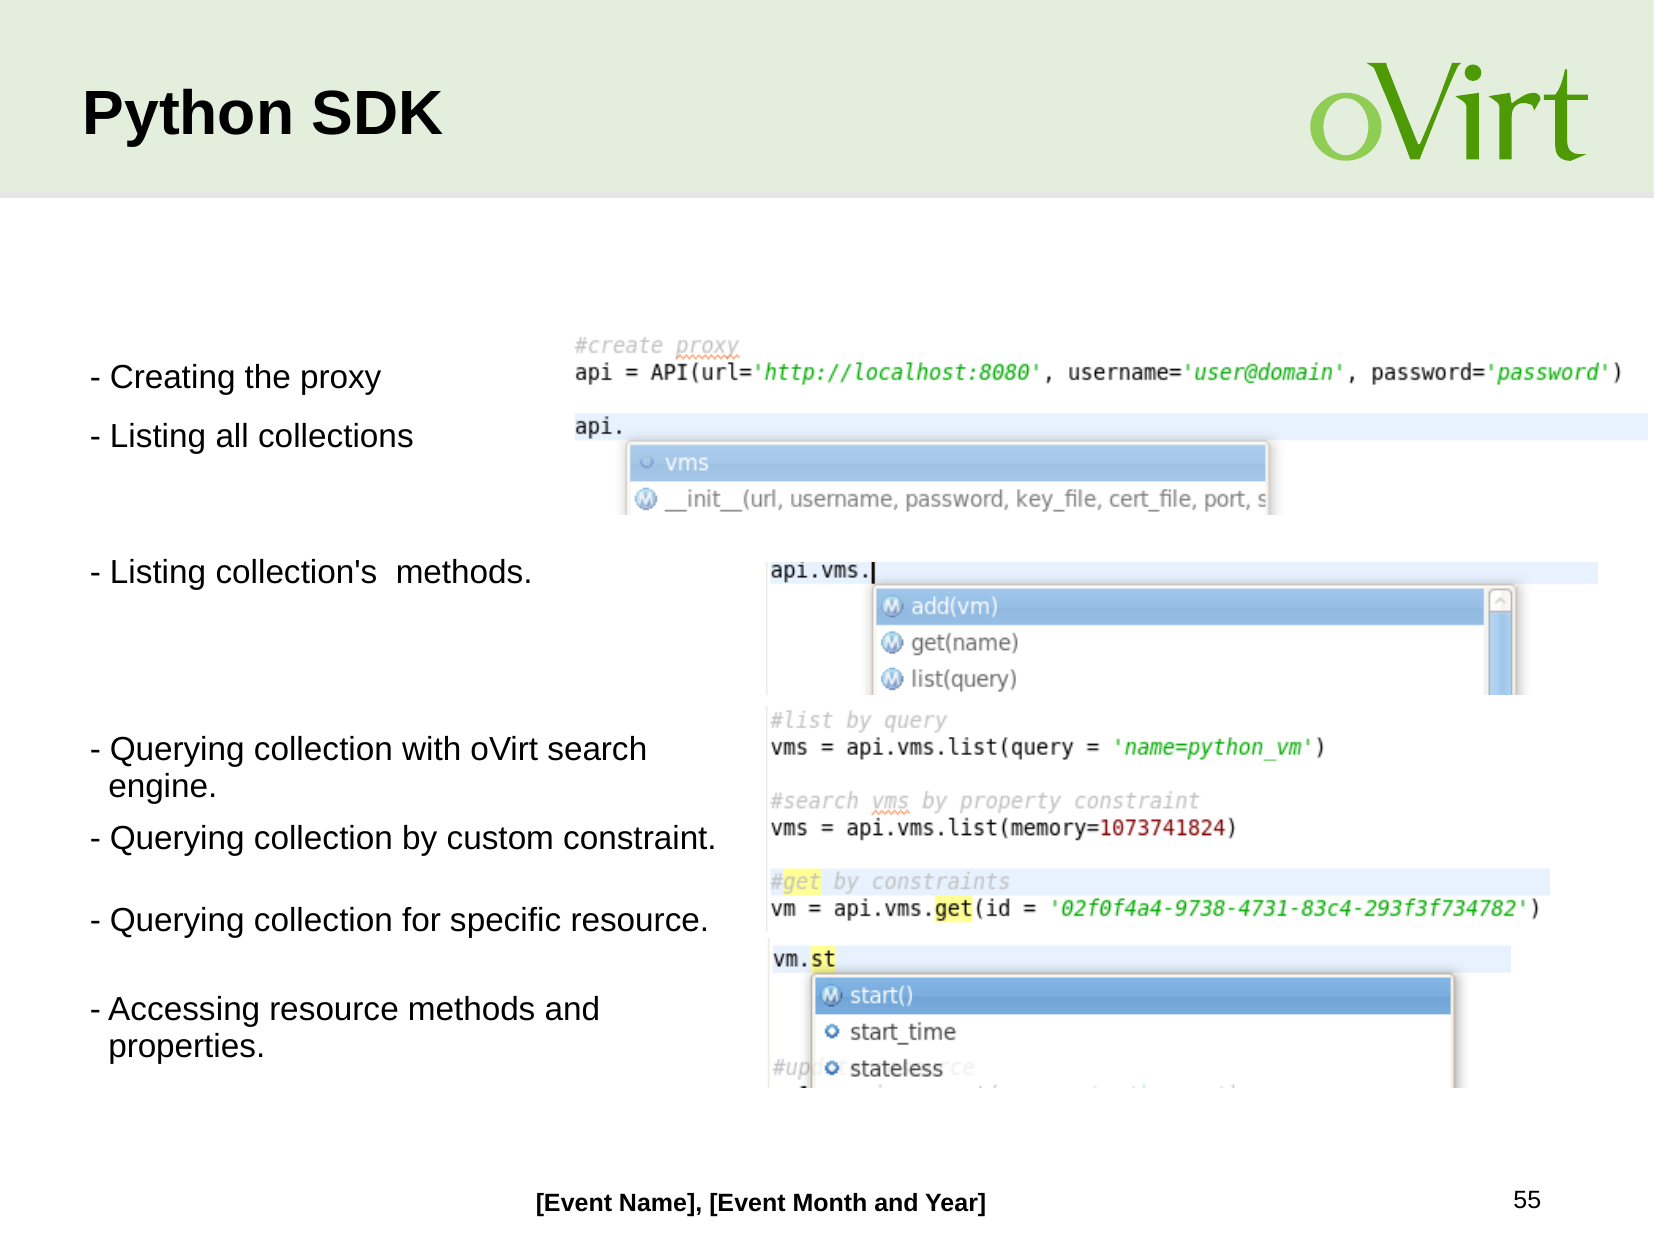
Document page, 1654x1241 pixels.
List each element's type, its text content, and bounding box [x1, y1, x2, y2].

text_box - Listing all collections [75, 410, 526, 463]
text_box - Creating the proxy [75, 351, 526, 404]
picture [762, 938, 1511, 1088]
title [82, 37, 1571, 225]
text_box - Querying collection with oVirt search engine. [75, 723, 788, 813]
picture [572, 331, 1648, 515]
text_box - Listing collection's methods. [75, 546, 638, 598]
text_box - Querying collection for specific resource. [75, 894, 751, 947]
picture [766, 562, 1598, 695]
text_box - Accessing resource methods and properties. [75, 983, 751, 1072]
text_box - Querying collection by custom constraint. [75, 811, 751, 864]
picture [766, 706, 1550, 933]
